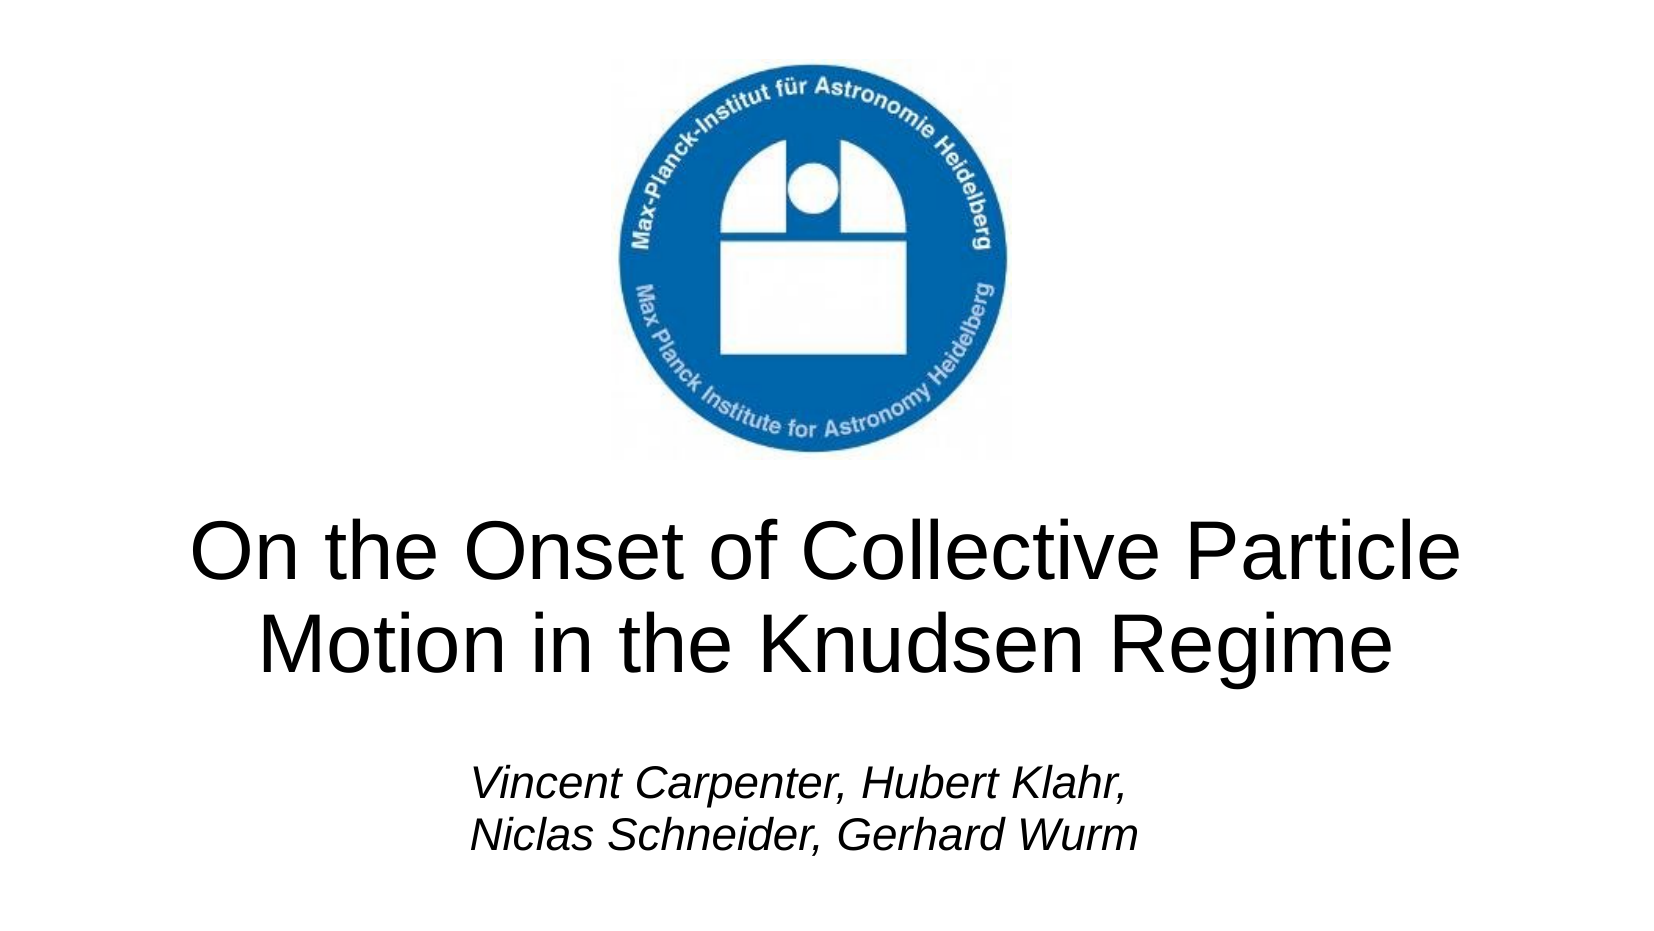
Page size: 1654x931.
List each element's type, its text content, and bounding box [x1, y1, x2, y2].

text_box Vincent Carpenter, Hubert Klahr, Niclas Schneider, Gerhard Wurm [454, 750, 1235, 868]
subtitle On the Onset of Collective Particle Motion in the Knudsen Regime [82, 443, 1571, 751]
picture [611, 59, 1012, 460]
